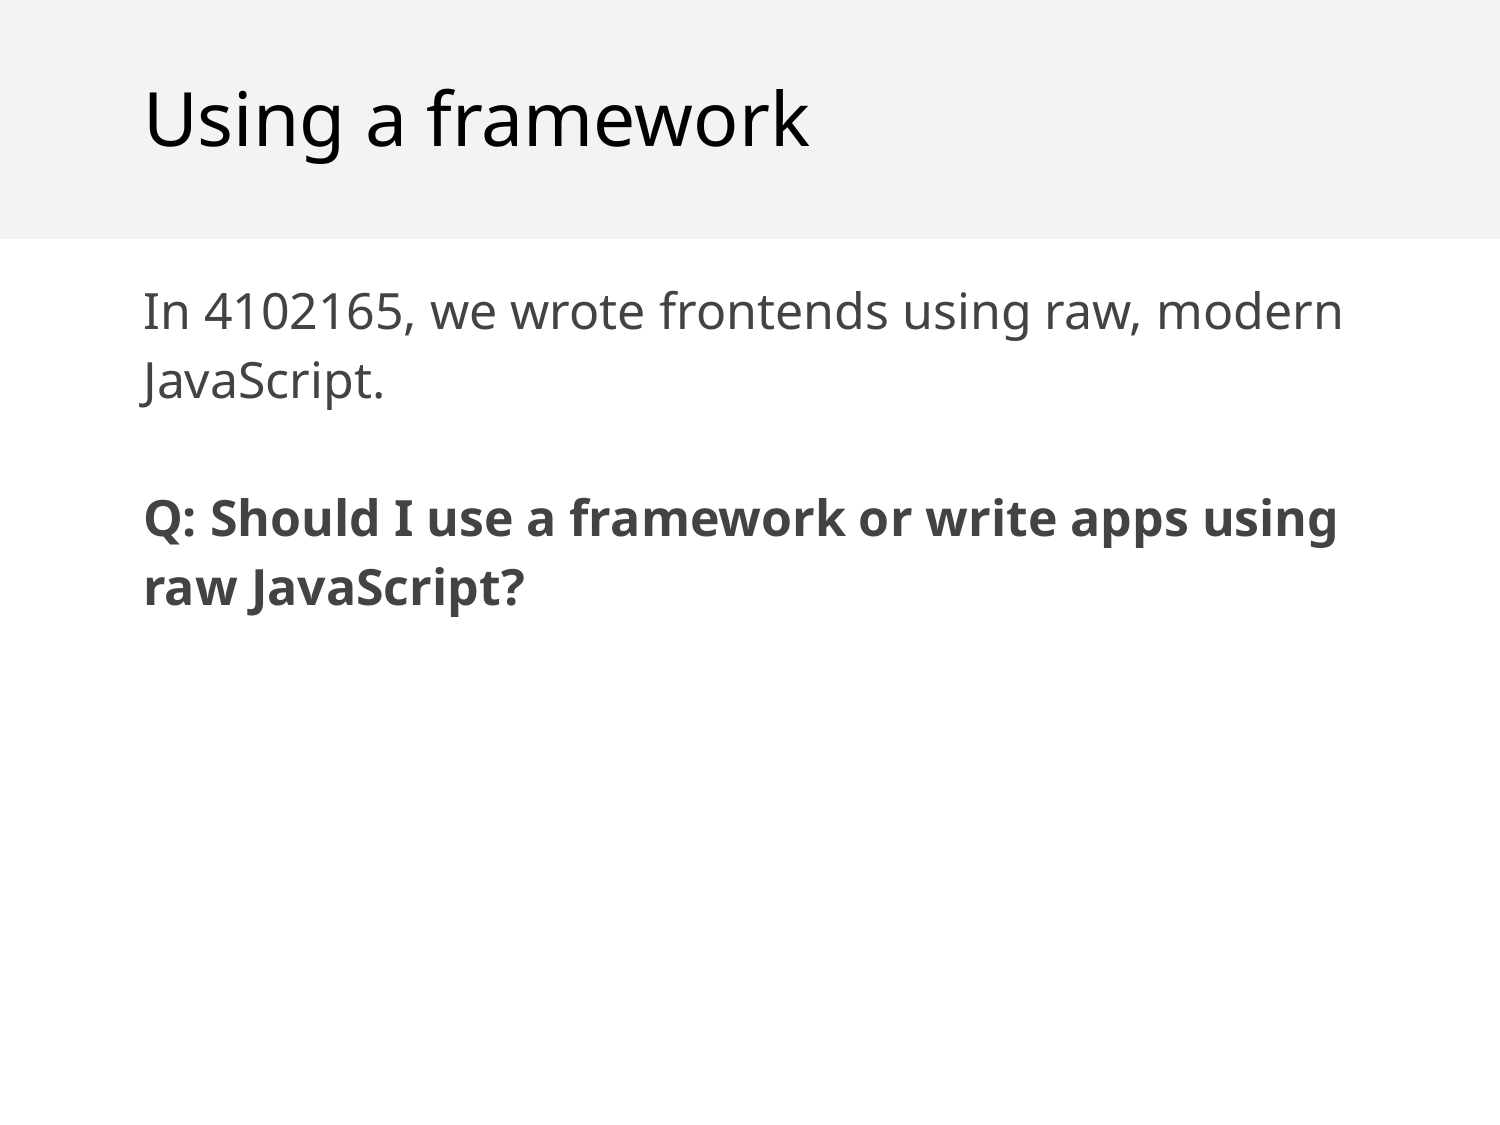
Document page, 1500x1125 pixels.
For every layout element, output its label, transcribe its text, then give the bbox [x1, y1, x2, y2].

list In 4102165, we wrote frontends using raw, modern JavaScript. Q: Should I use a framework or write apps using raw JavaScript? [128, 255, 1372, 1004]
title Using a framework [128, 56, 1372, 183]
